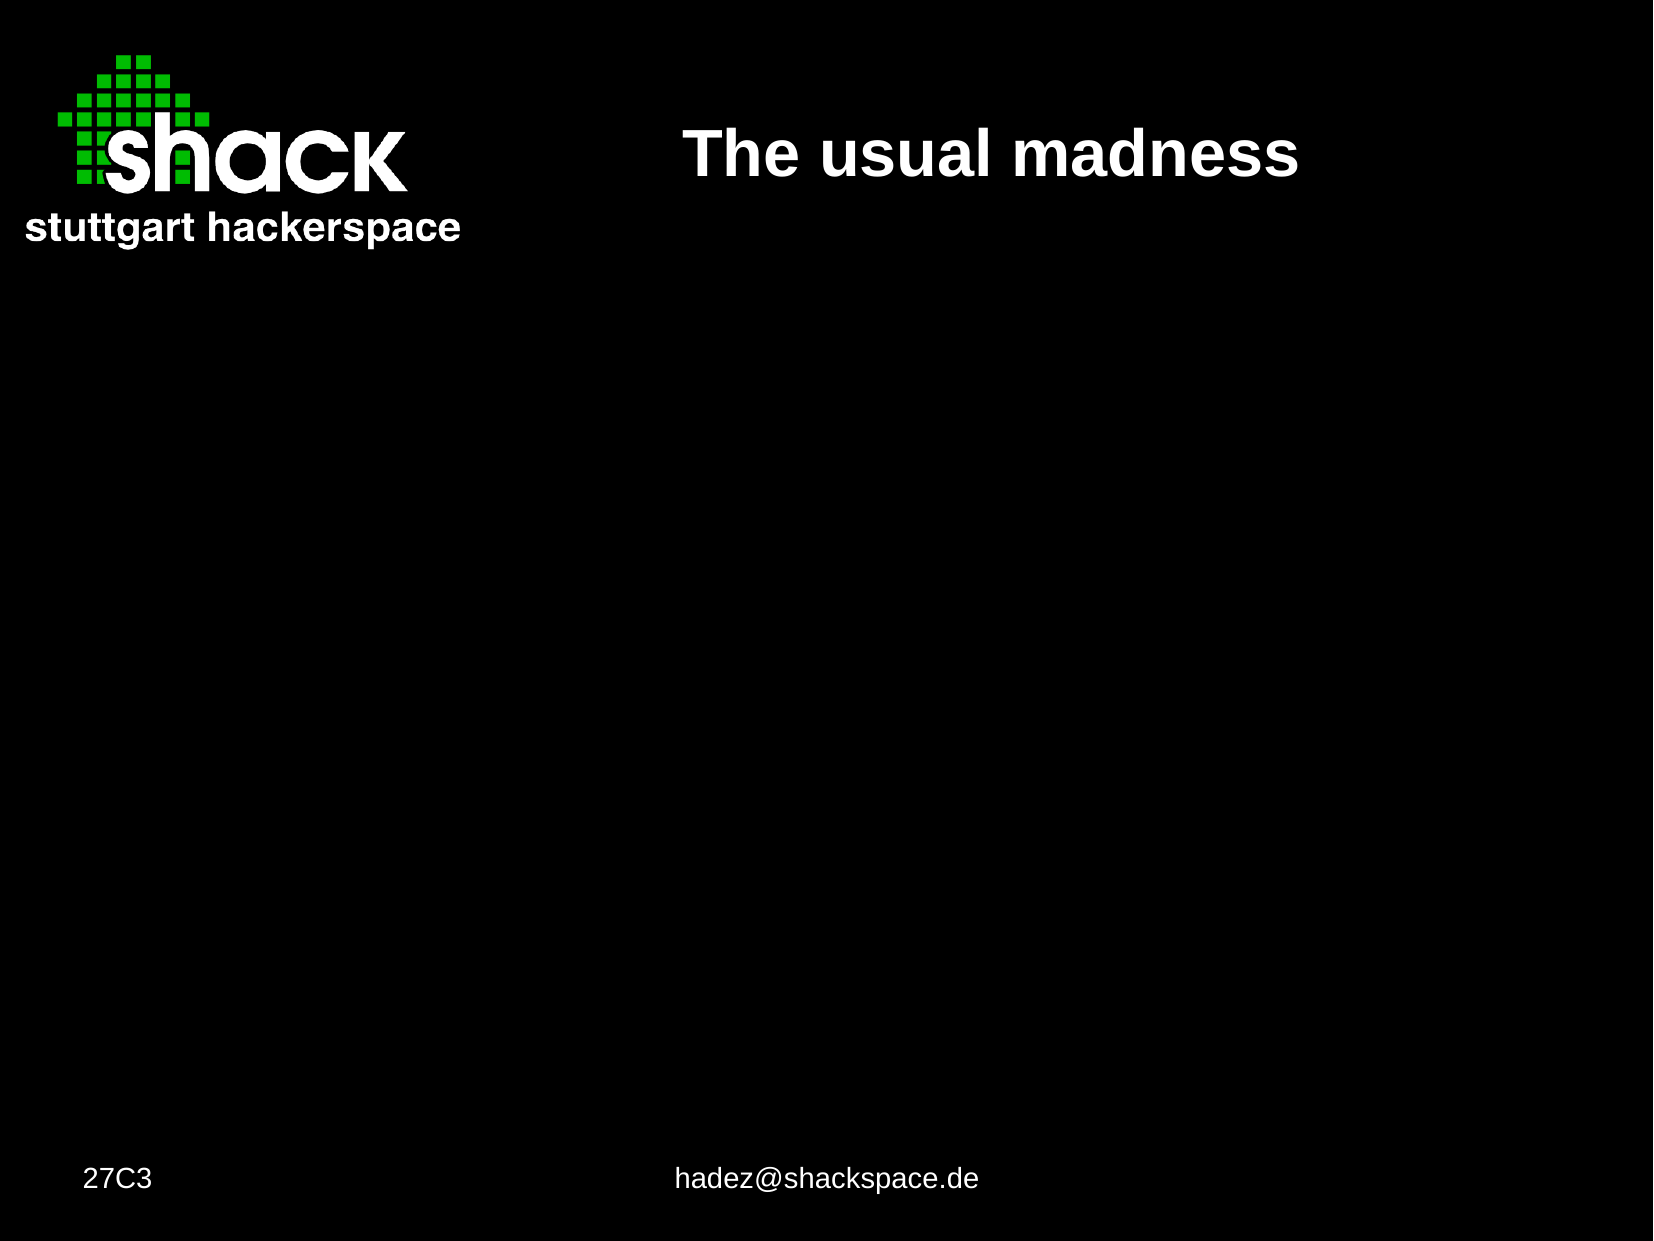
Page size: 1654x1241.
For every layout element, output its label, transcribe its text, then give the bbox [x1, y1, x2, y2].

title The usual madness [412, 49, 1571, 257]
picture [8, 47, 477, 257]
